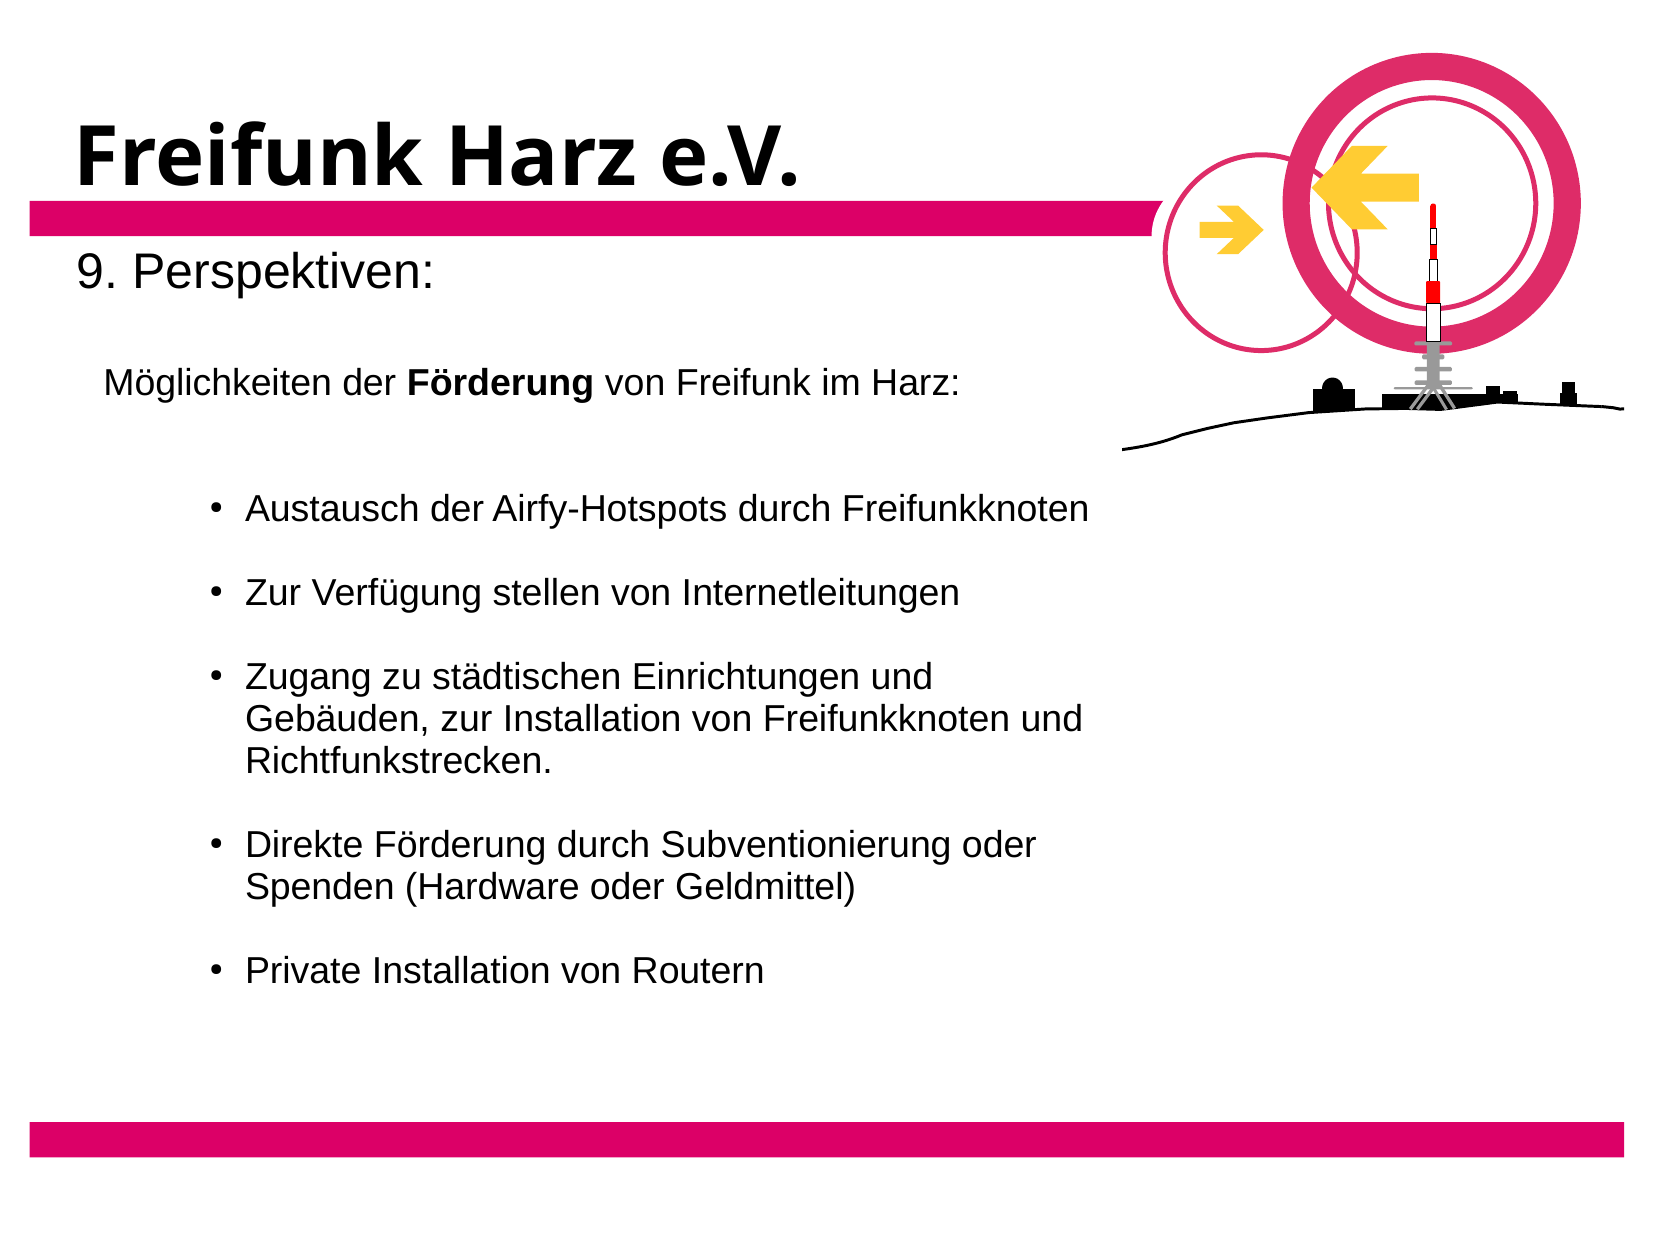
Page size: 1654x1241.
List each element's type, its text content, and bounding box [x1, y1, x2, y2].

text_box Möglichkeiten der Förderung von Freifunk im Harz: Austausch der Airfy-Hotspots durch Freifunkknoten Zur Verfügung stellen von Internetleitungen Zugang zu städtischen Einrichtungen und Gebäuden, zur Installation von Freifunkknoten und Richtfunkstrecken. Direkte Förderung durch Subventionierung oder Spenden (Hardware oder Geldmittel) Private Installation von Routern [88, 354, 1123, 1086]
subtitle 9. Perspektiven: [76, 212, 697, 331]
